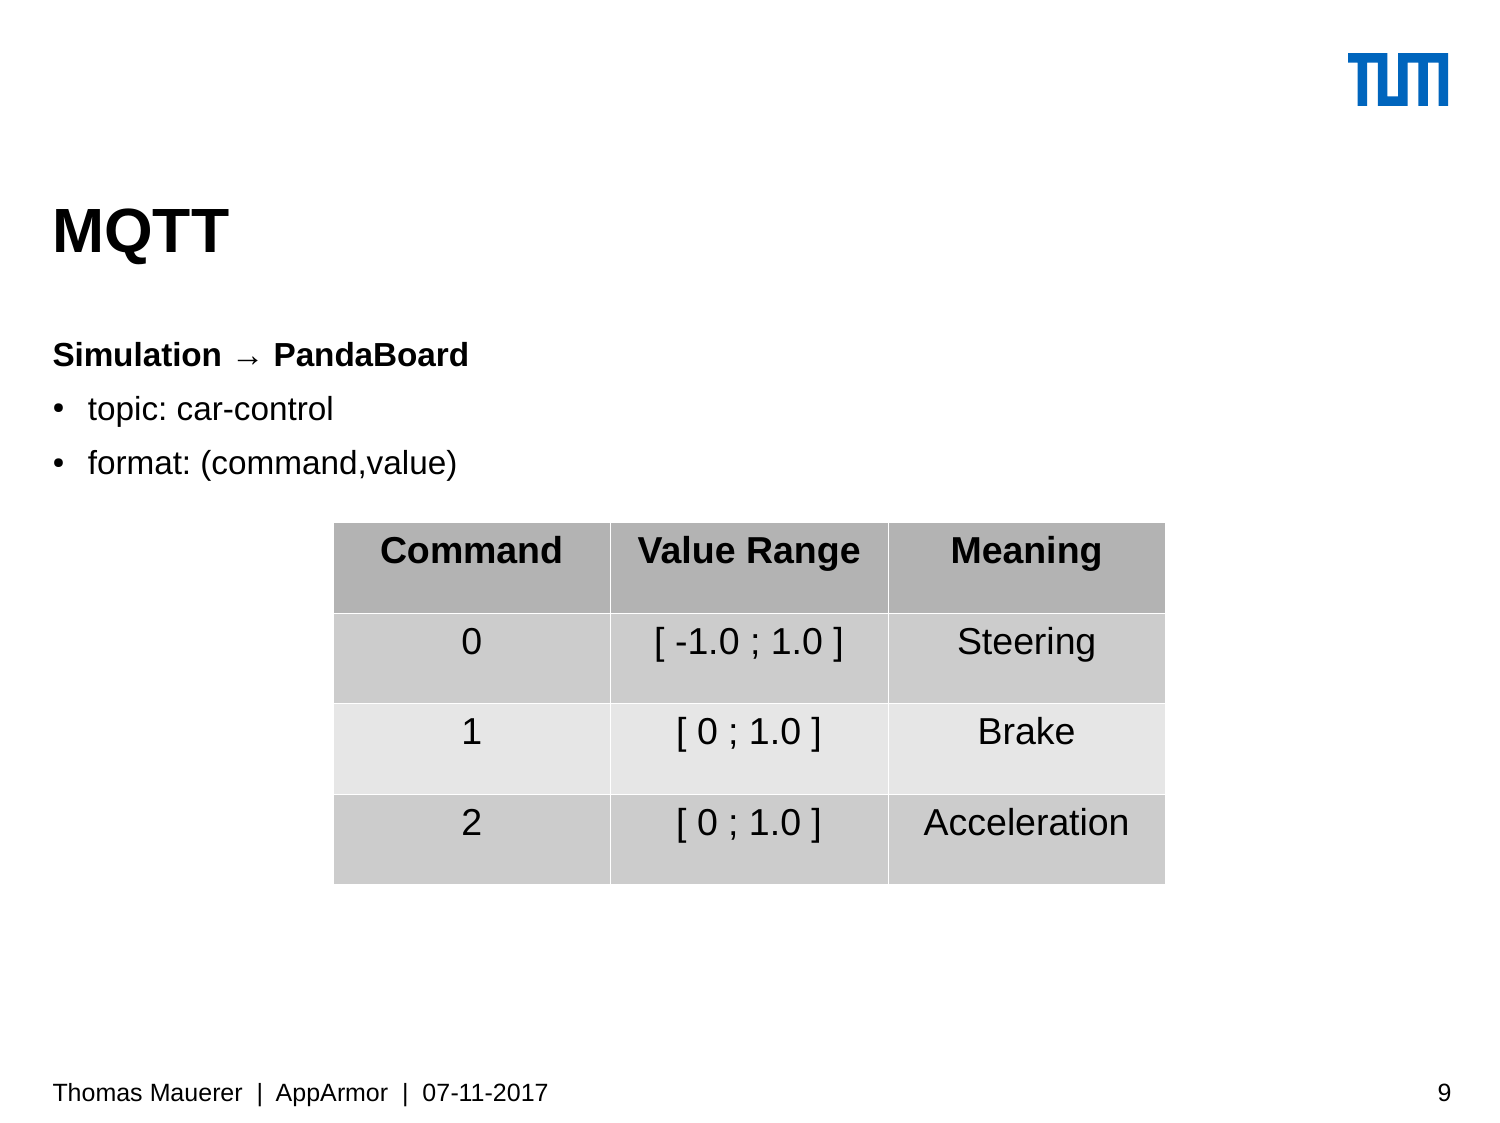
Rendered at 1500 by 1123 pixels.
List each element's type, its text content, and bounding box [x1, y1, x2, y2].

table_header Value Range [611, 523, 888, 613]
table_cell Brake [889, 704, 1165, 794]
table_cell [ -1.0 ; 1.0 ] [611, 614, 888, 703]
table_cell 2 [334, 795, 610, 884]
table_header Command [334, 523, 610, 613]
table_cell Steering [889, 614, 1165, 703]
title MQTT [52, 195, 1453, 266]
table_header Meaning [889, 523, 1165, 613]
table_cell [ 0 ; 1.0 ] [611, 704, 888, 794]
table_cell 1 [334, 704, 610, 794]
table_cell [ 0 ; 1.0 ] [611, 795, 888, 884]
table_cell 0 [334, 614, 610, 703]
table_cell Acceleration [889, 795, 1165, 884]
list Simulation → PandaBoard topic: car-control format: (command,value) [52, 330, 1453, 574]
